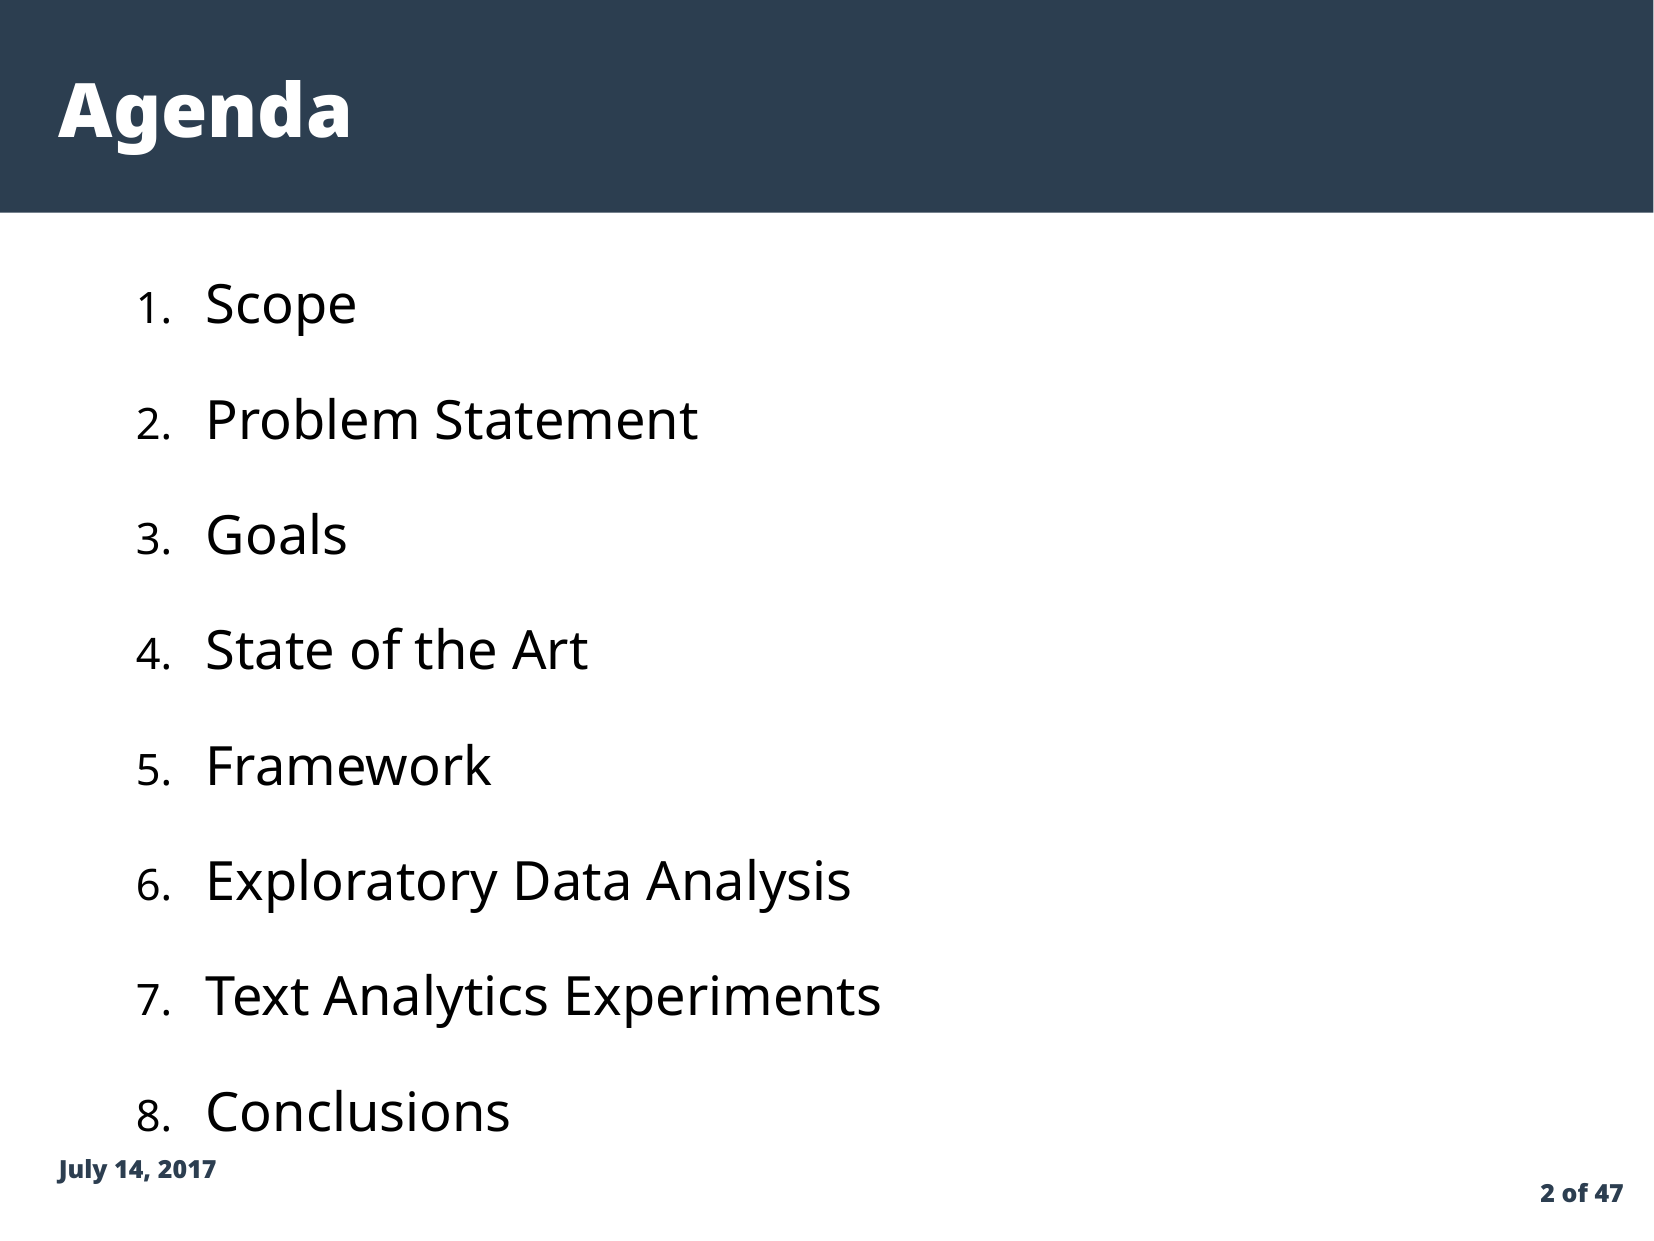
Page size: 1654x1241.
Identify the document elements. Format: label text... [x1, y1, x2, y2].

subtitle Scope Problem Statement Goals State of the Art Framework Exploratory Data Analysis Text Analytics Experiments Conclusions [82, 265, 1571, 1060]
title Agenda [59, 29, 1595, 187]
